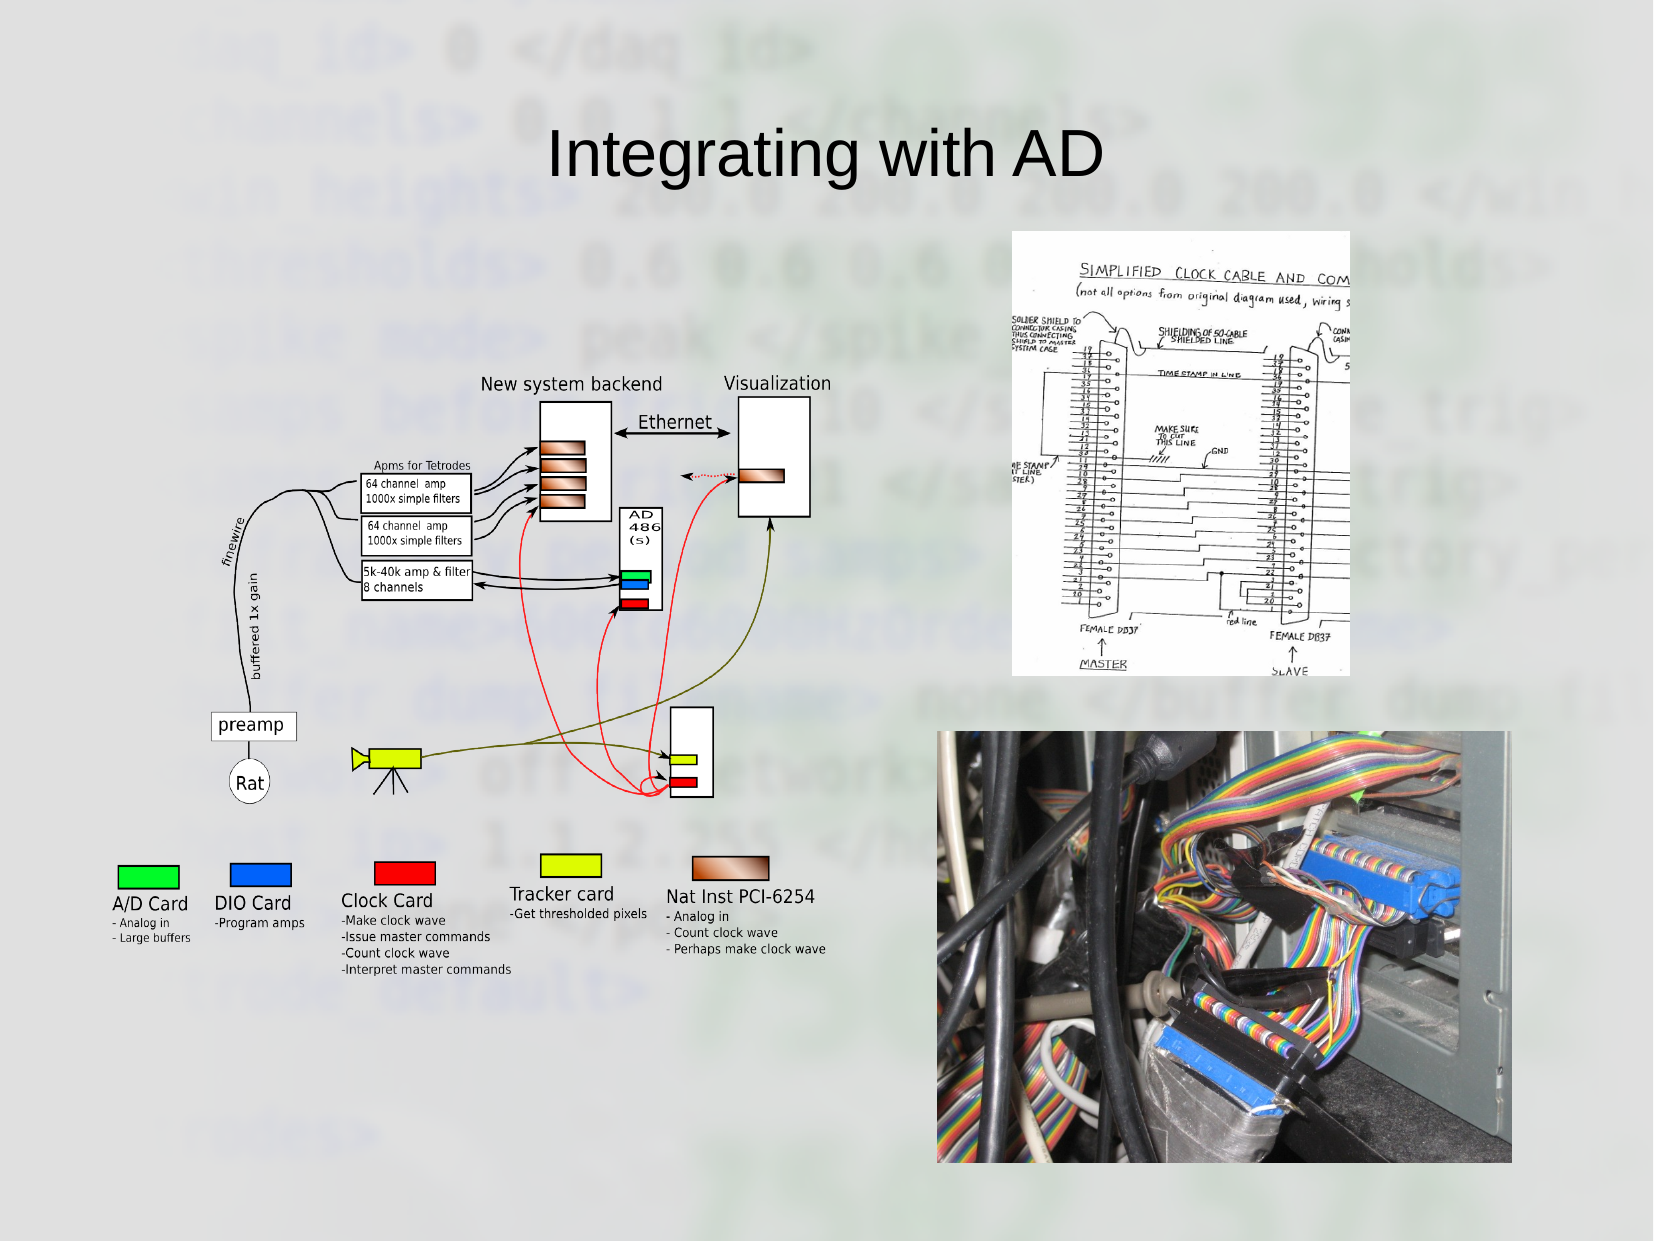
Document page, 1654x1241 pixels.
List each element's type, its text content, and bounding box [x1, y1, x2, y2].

picture [0, 0, 1654, 1241]
title Integrating with AD [82, 49, 1571, 257]
